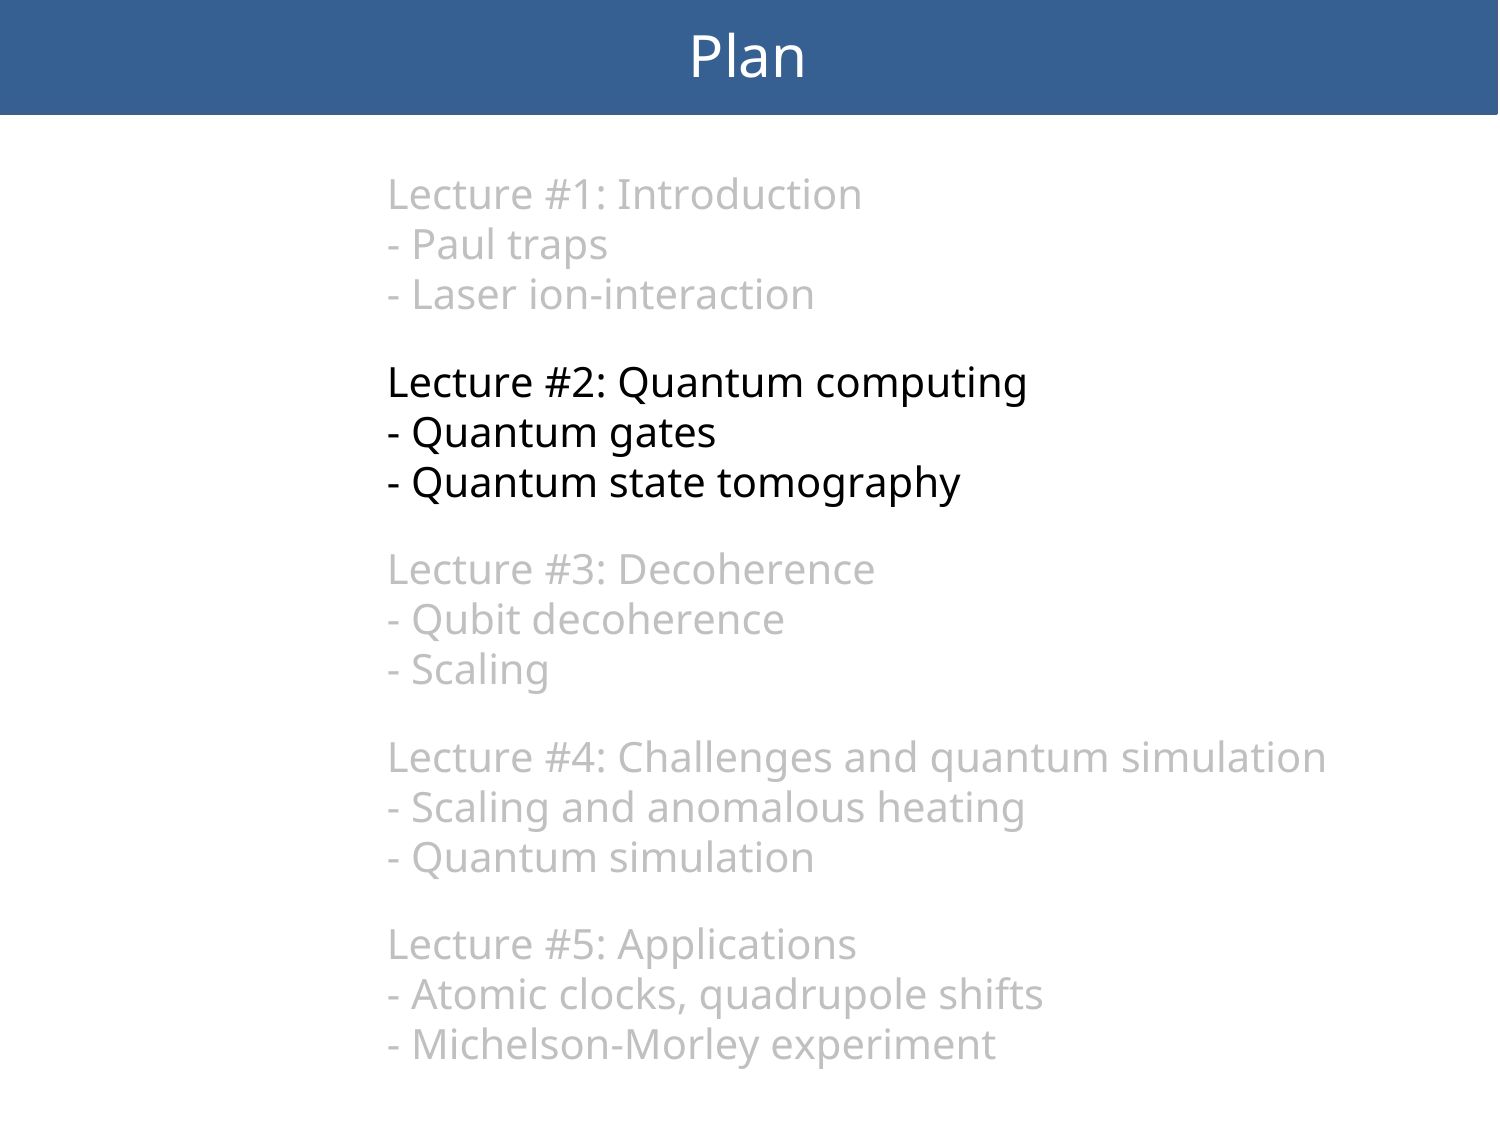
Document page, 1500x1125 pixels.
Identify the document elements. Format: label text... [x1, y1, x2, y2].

text_box Lecture #1: Introduction - Paul traps - Laser ion-interaction Lecture #2: Quantum computing - Quantum gates - Quantum state tomography Lecture #3: Decoherence - Qubit decoherence - Scaling Lecture #4: Challenges and quantum simulation - Scaling and anomalous heating - Quantum simulation Lecture #5: Applications - Atomic clocks, quadrupole shifts - Michelson-Morley experiment [372, 160, 1277, 1076]
title Plan [0, 0, 1497, 122]
